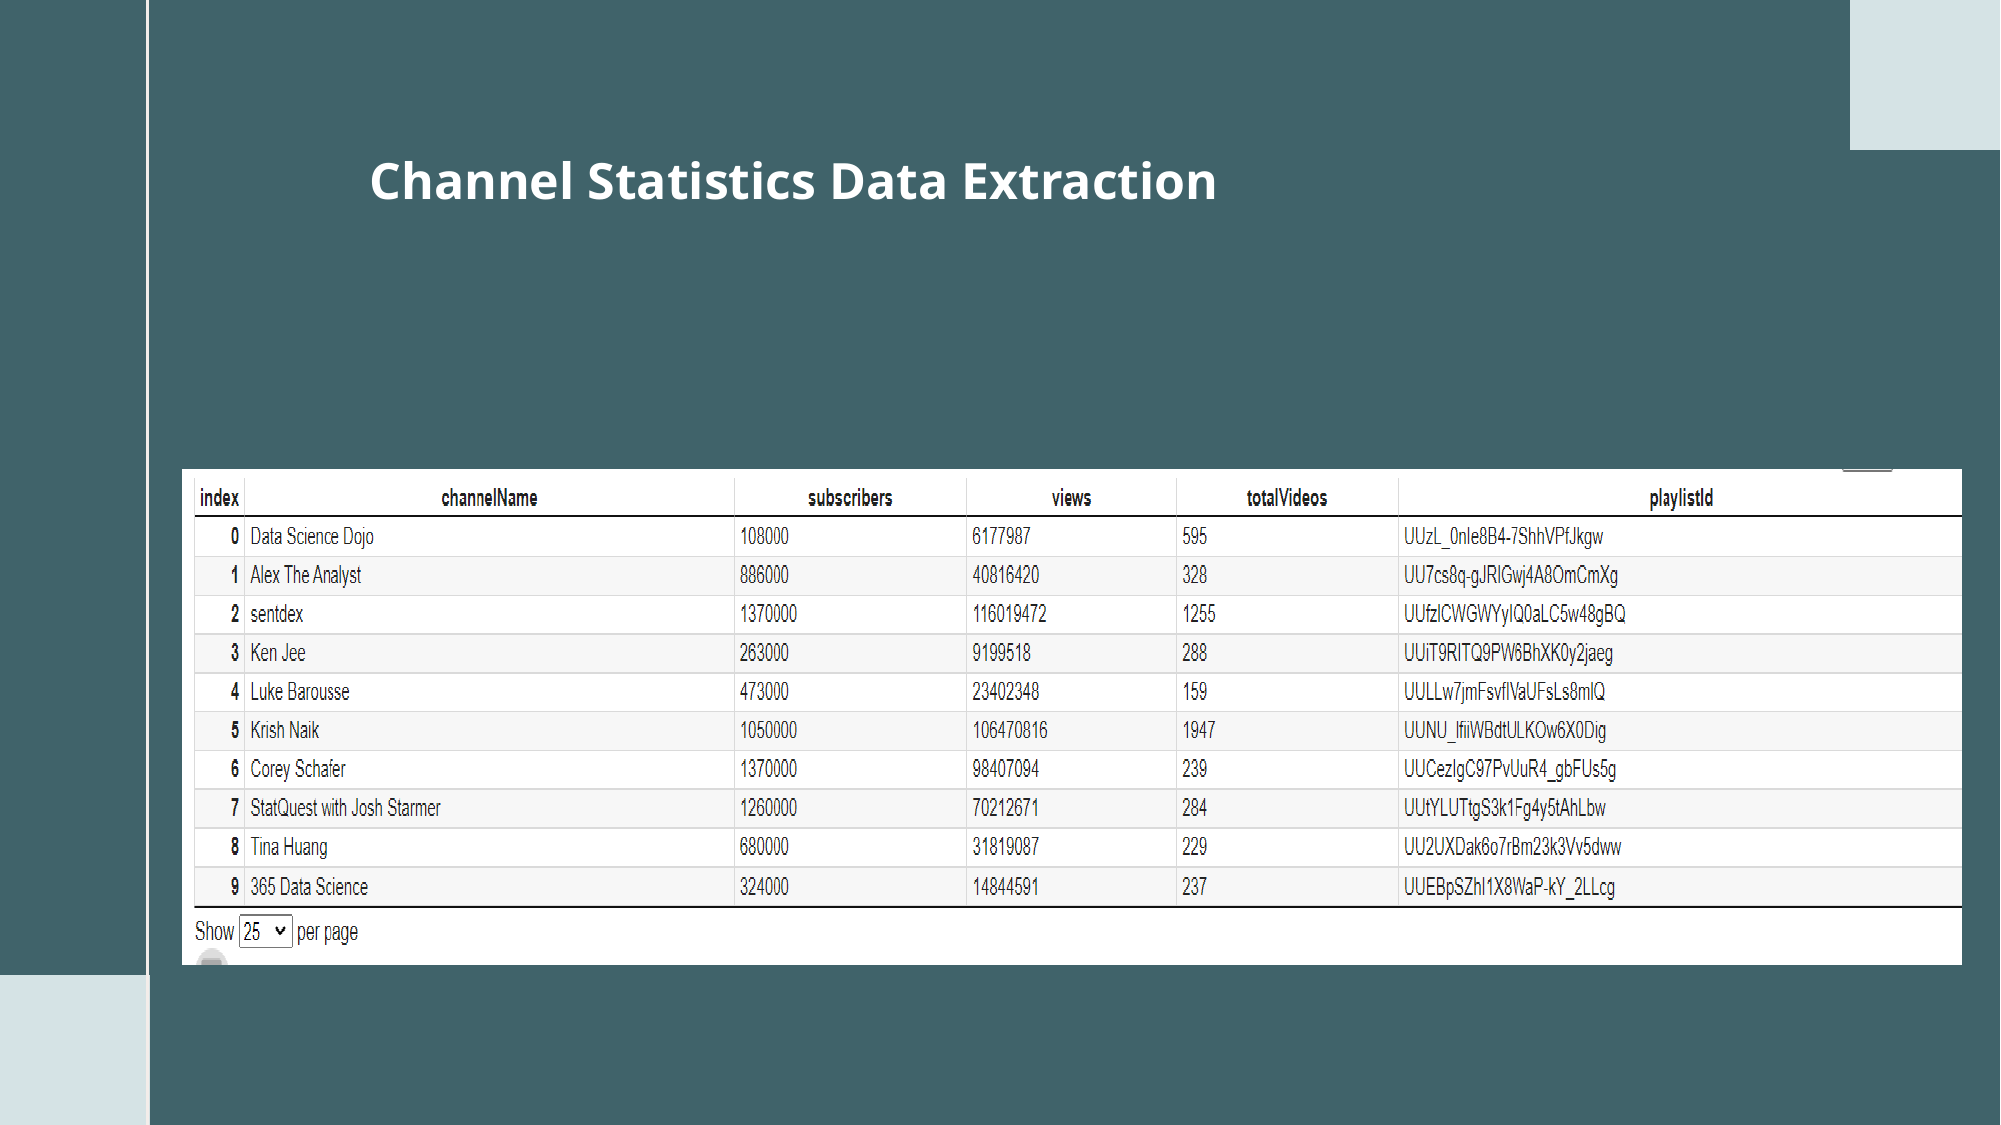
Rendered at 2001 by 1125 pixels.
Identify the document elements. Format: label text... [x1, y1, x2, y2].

picture [182, 469, 1962, 965]
text_box Channel Statistics Data Extraction [354, 141, 1317, 218]
